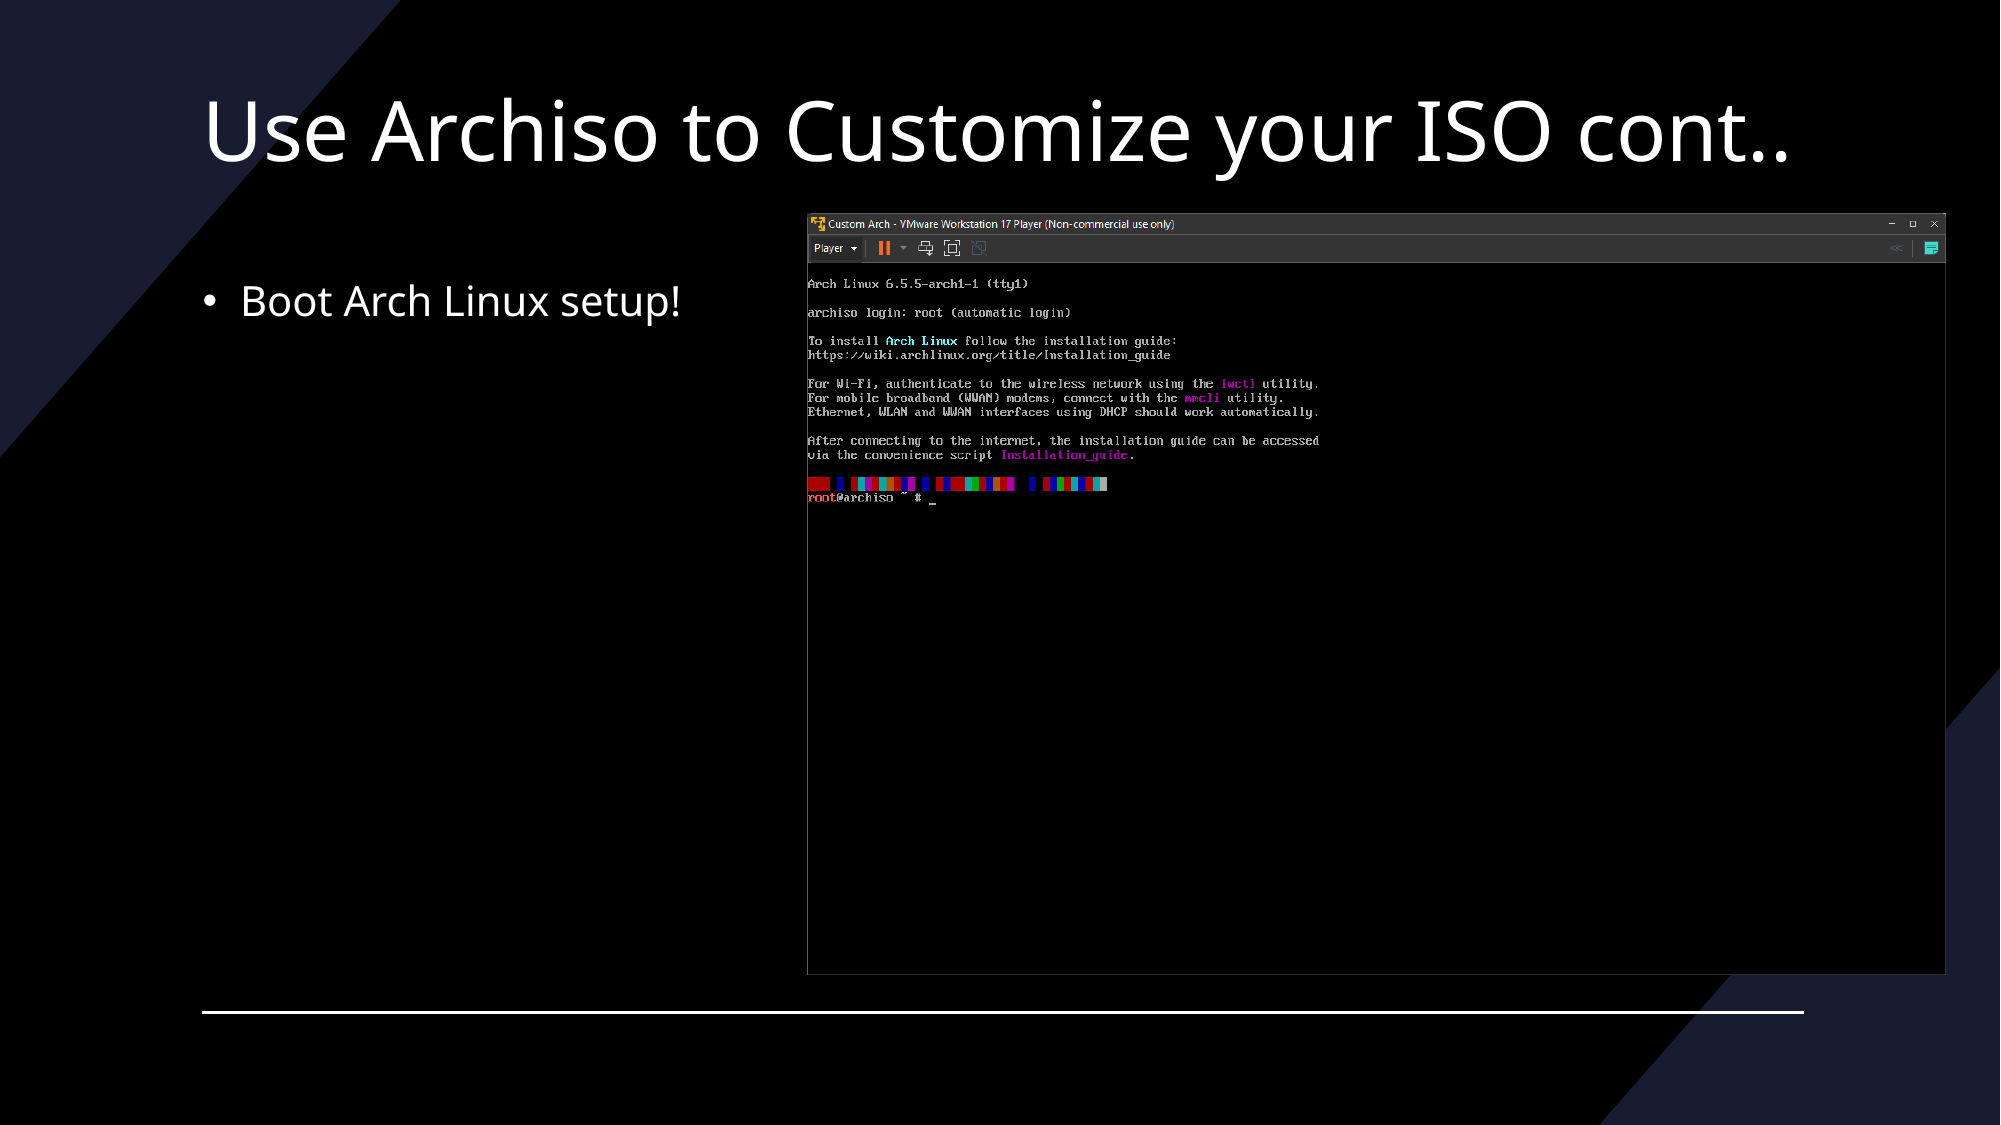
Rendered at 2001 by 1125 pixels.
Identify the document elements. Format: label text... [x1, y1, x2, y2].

picture [807, 213, 1946, 975]
title Use Archiso to Customize your ISO cont.. [187, 16, 1813, 241]
list Boot Arch Linux setup! [187, 257, 807, 840]
